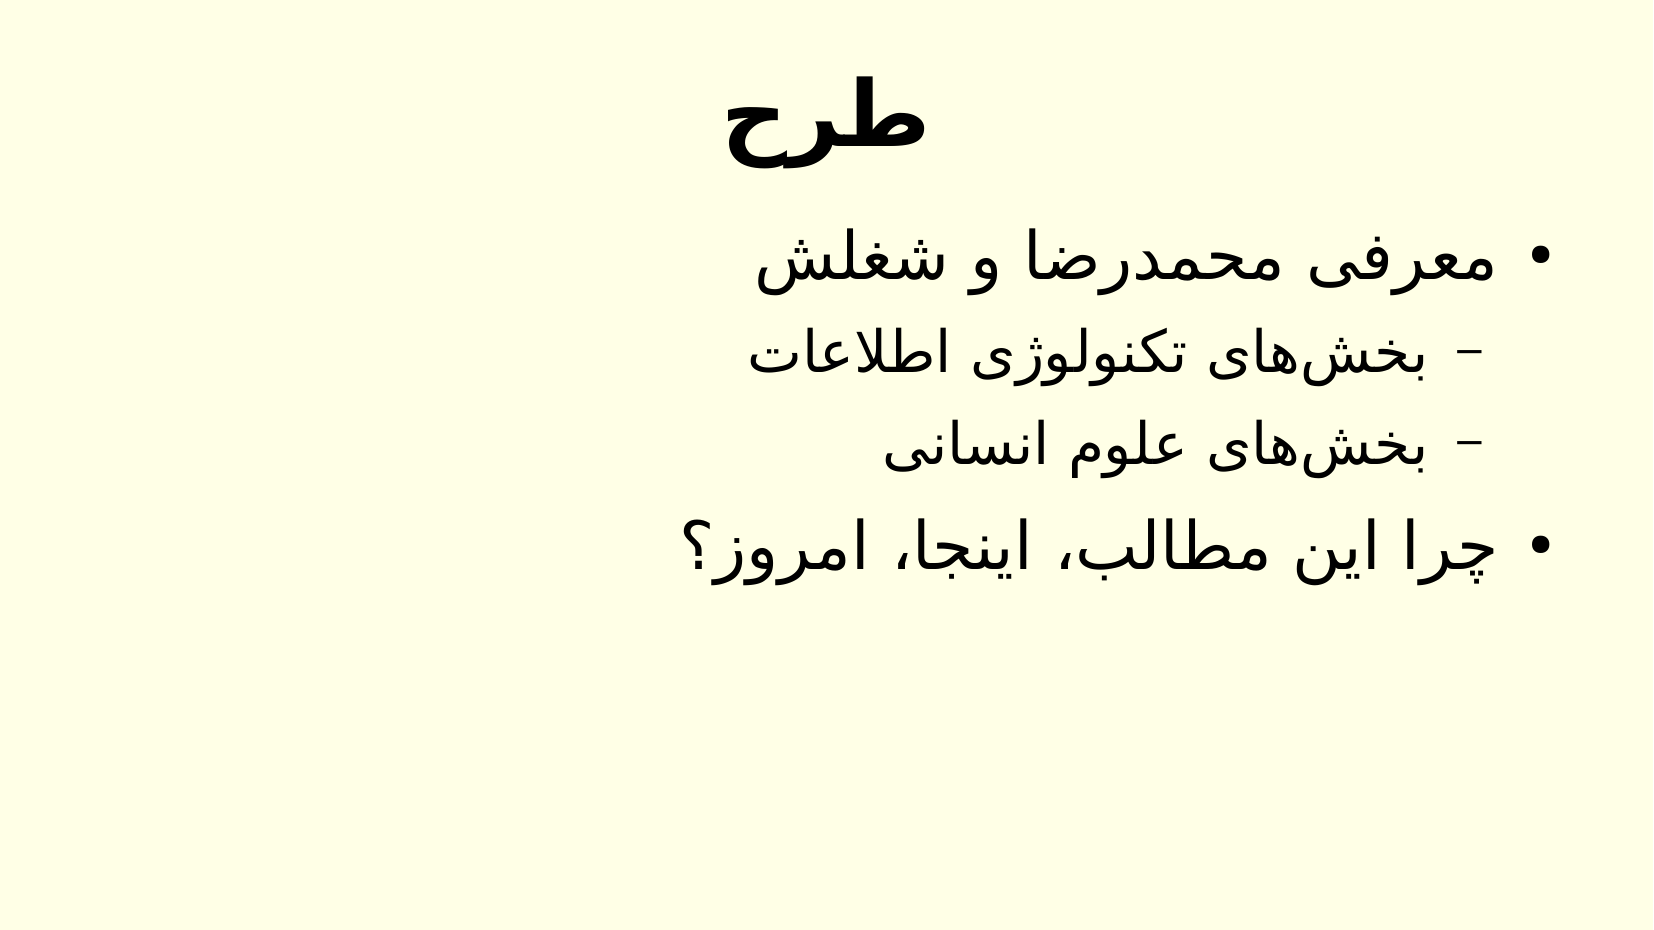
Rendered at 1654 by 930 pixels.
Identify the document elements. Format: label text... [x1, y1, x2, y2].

list معرفی محمدرضا و شغلش بخش‌های تکنولوژی اطلاعات بخش‌های علوم انسانی چرا این مطالب، اینجا، امروز؟ [82, 217, 1571, 757]
title طرح [82, 35, 1571, 195]
